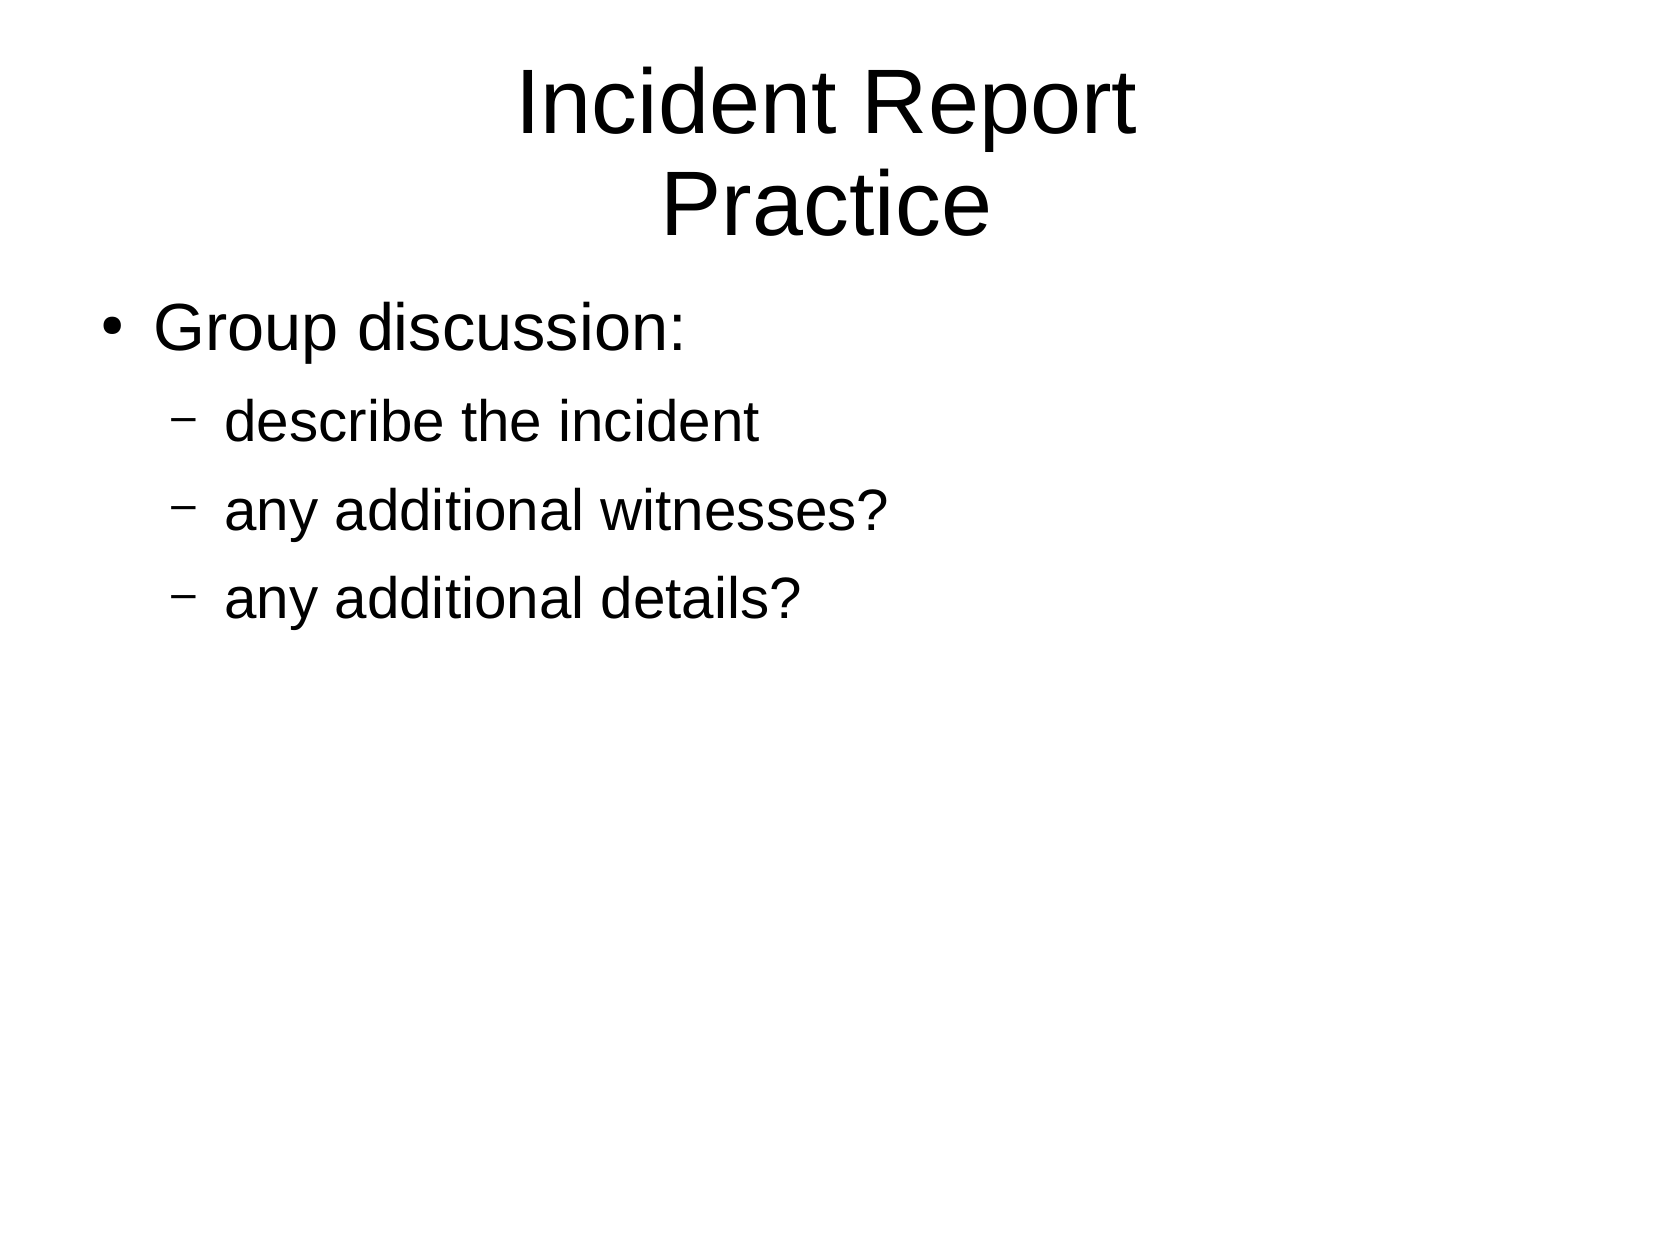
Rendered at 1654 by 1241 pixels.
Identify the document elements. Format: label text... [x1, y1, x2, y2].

list Group discussion: describe the incident any additional witnesses? any additional details? [82, 290, 1571, 1010]
title Incident Report Practice [82, 49, 1571, 257]
